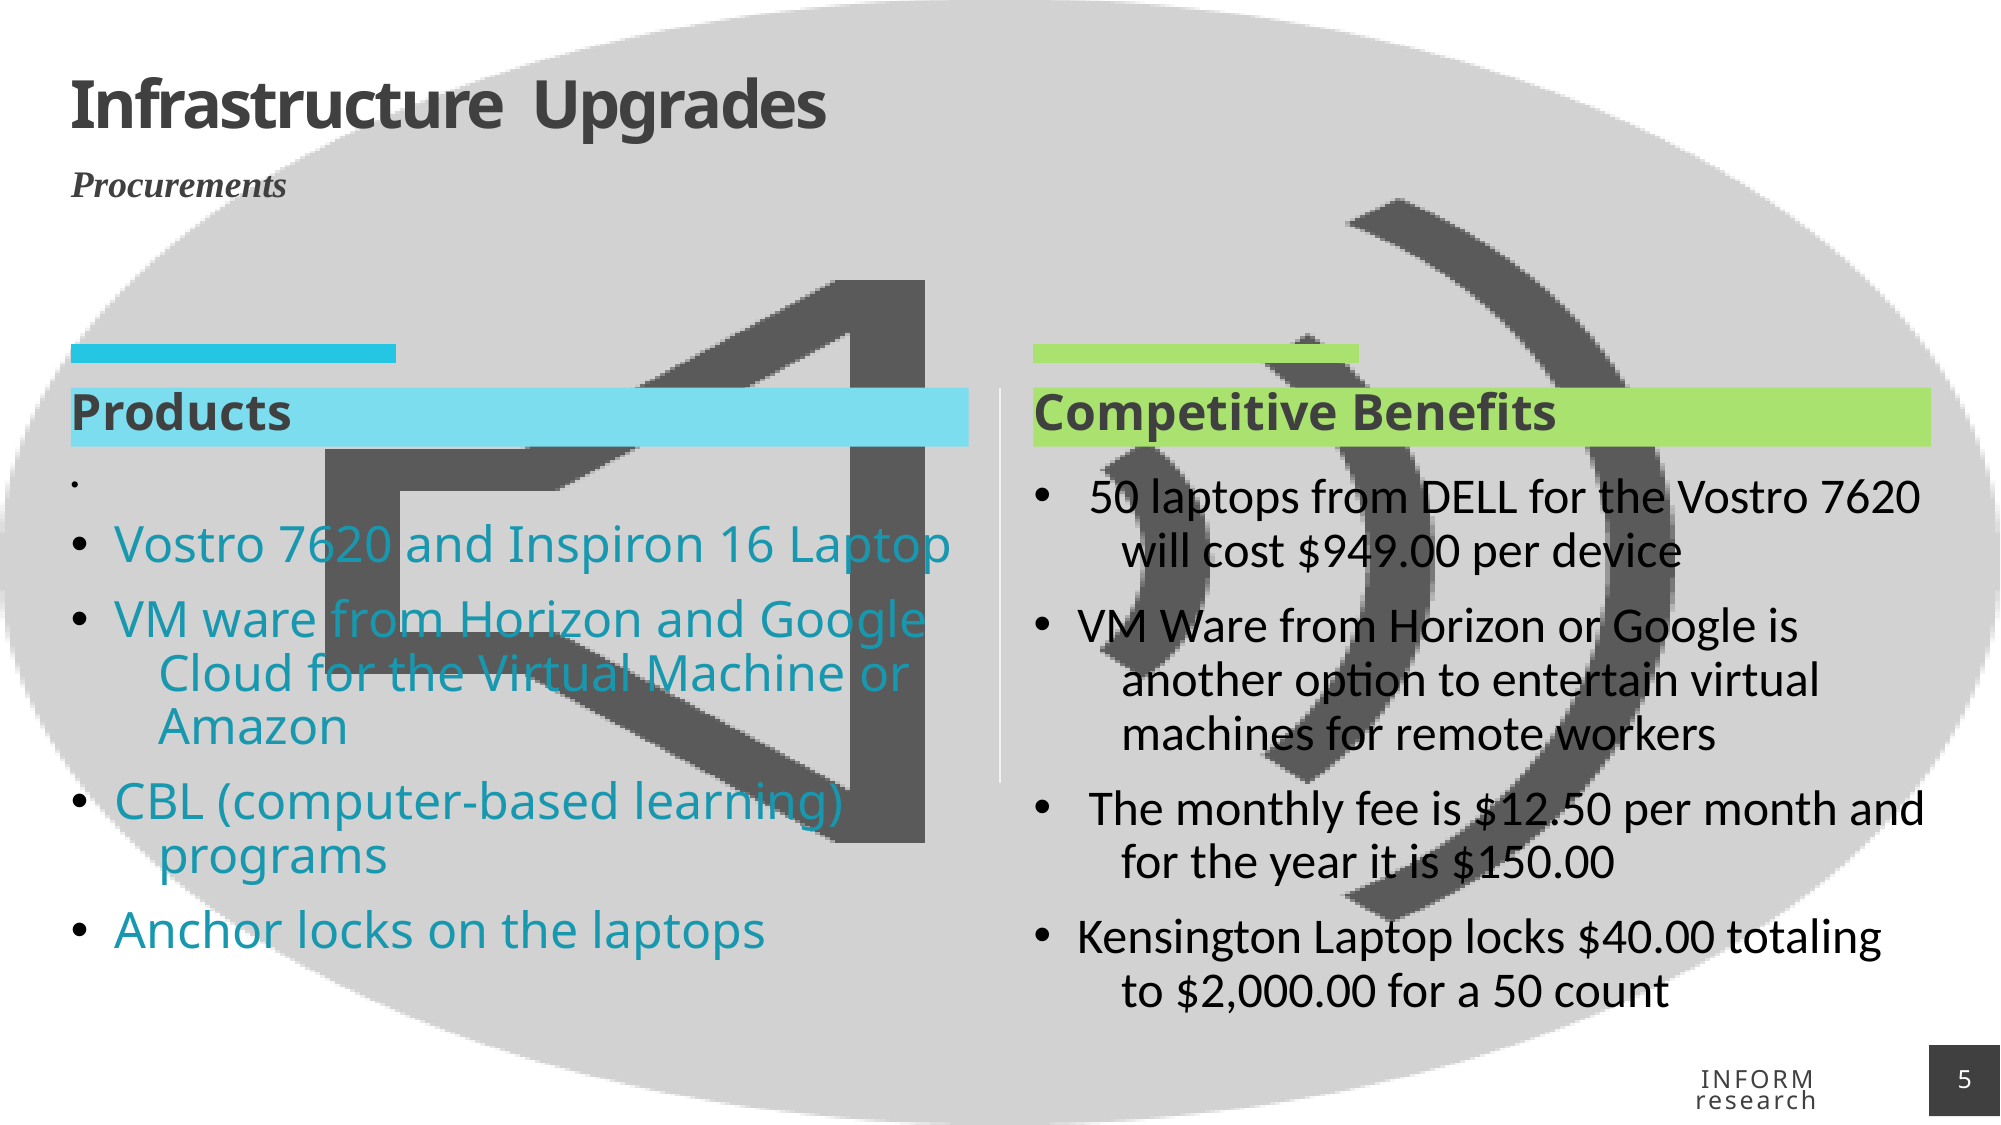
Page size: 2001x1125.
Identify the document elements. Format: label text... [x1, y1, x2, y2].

text_box [71, 344, 396, 363]
text_box [1033, 344, 1359, 363]
list Procurements [70, 165, 1931, 225]
list Vostro 7620 and Inspiron 16 Laptop VM ware from Horizon and Google Cloud for the Virtual Machine or Amazon CBL (computer-based learning) programs Anchor locks on the laptops [70, 470, 969, 1025]
list Competitive Benefits [1033, 387, 1932, 447]
title Infrastructure Upgrades [70, 70, 1932, 142]
list 50 laptops from DELL for the Vostro 7620 will cost $949.00 per device VM Ware from Horizon or Google is another option to entertain virtual machines for remote workers The monthly fee is $12.50 per month and for the year it is $150.00 Kensington Laptop locks $40.00 totaling to $2,000.00 for a 50 count [1033, 470, 1932, 1025]
slide_number 5 [1929, 1045, 2000, 1117]
list Products [70, 387, 969, 447]
text_box INFORM research [1680, 1054, 1854, 1116]
